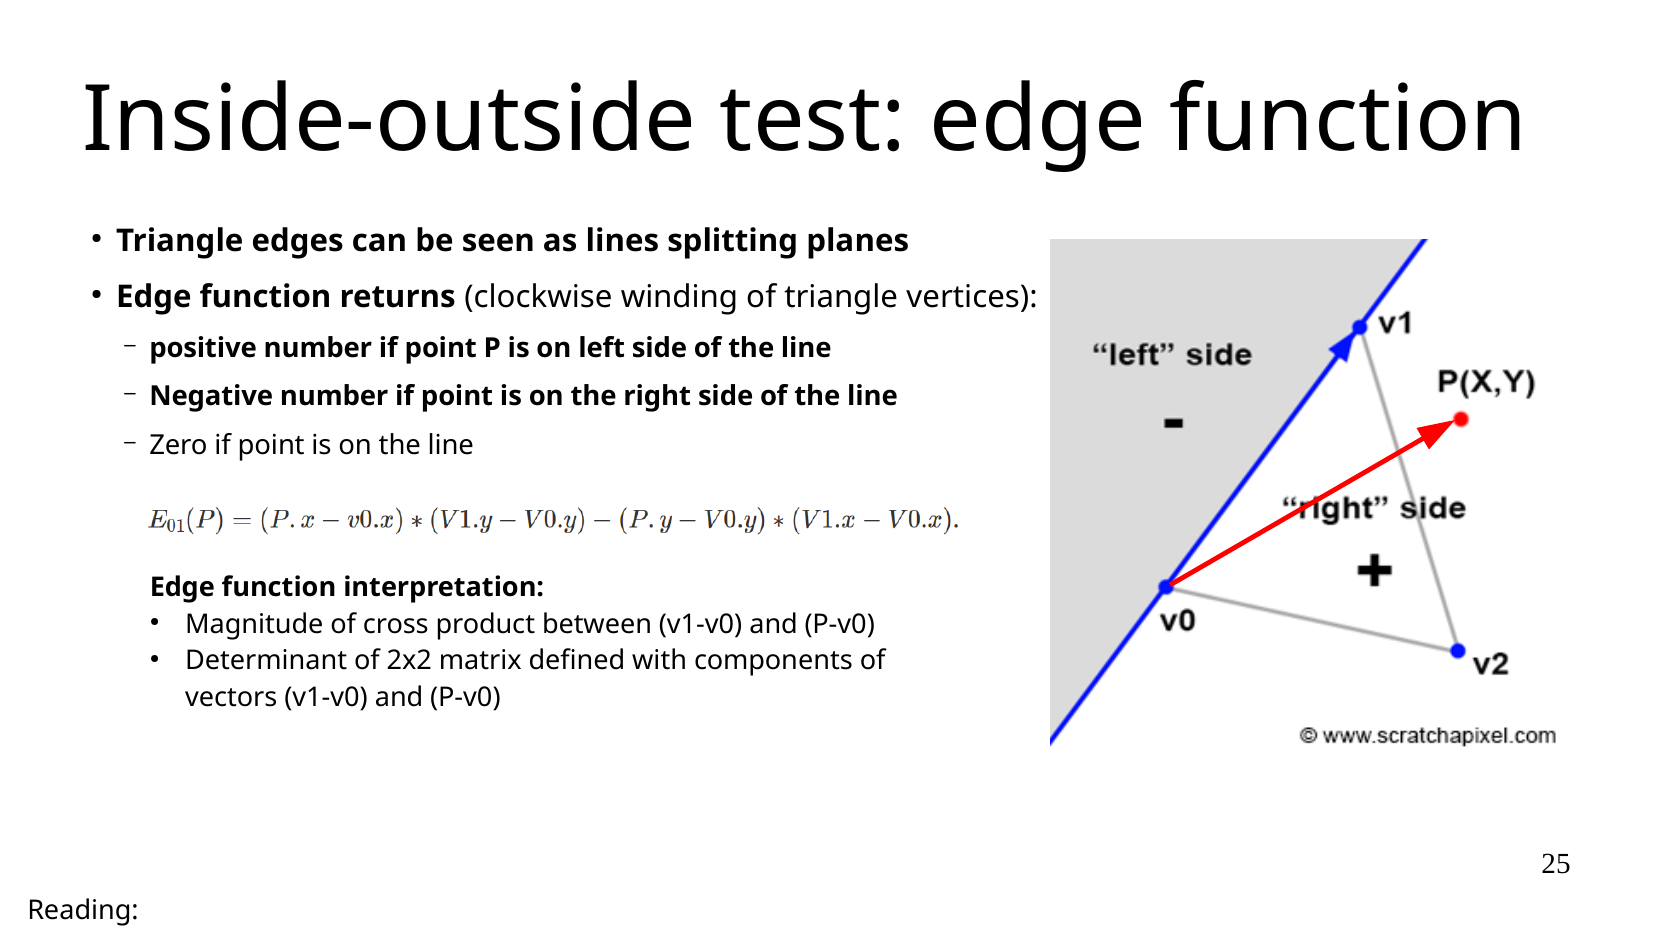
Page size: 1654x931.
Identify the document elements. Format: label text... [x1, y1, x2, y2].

list Triangle edges can be seen as lines splitting planes Edge function returns (clockwise winding of triangle vertices): positive number if point P is on left side of the line Negative number if point is on the right side of the line Zero if point is on the line [82, 217, 1571, 466]
title Inside-outside test: edge function [82, 37, 1571, 193]
picture [1050, 239, 1561, 751]
picture [133, 494, 976, 545]
text_box Edge function interpretation: Magnitude of cross product between (v1-v0) and (P-v0) Determinant of 2x2 matrix defined with components of vectors (v1-v0) and (P-v0) [135, 560, 976, 721]
text_box Reading: https://www.scratchapixel.com/lessons/3d-basic-rendering/rasterization-practical-implementation/rasterization-stage.html [12, 883, 1654, 931]
